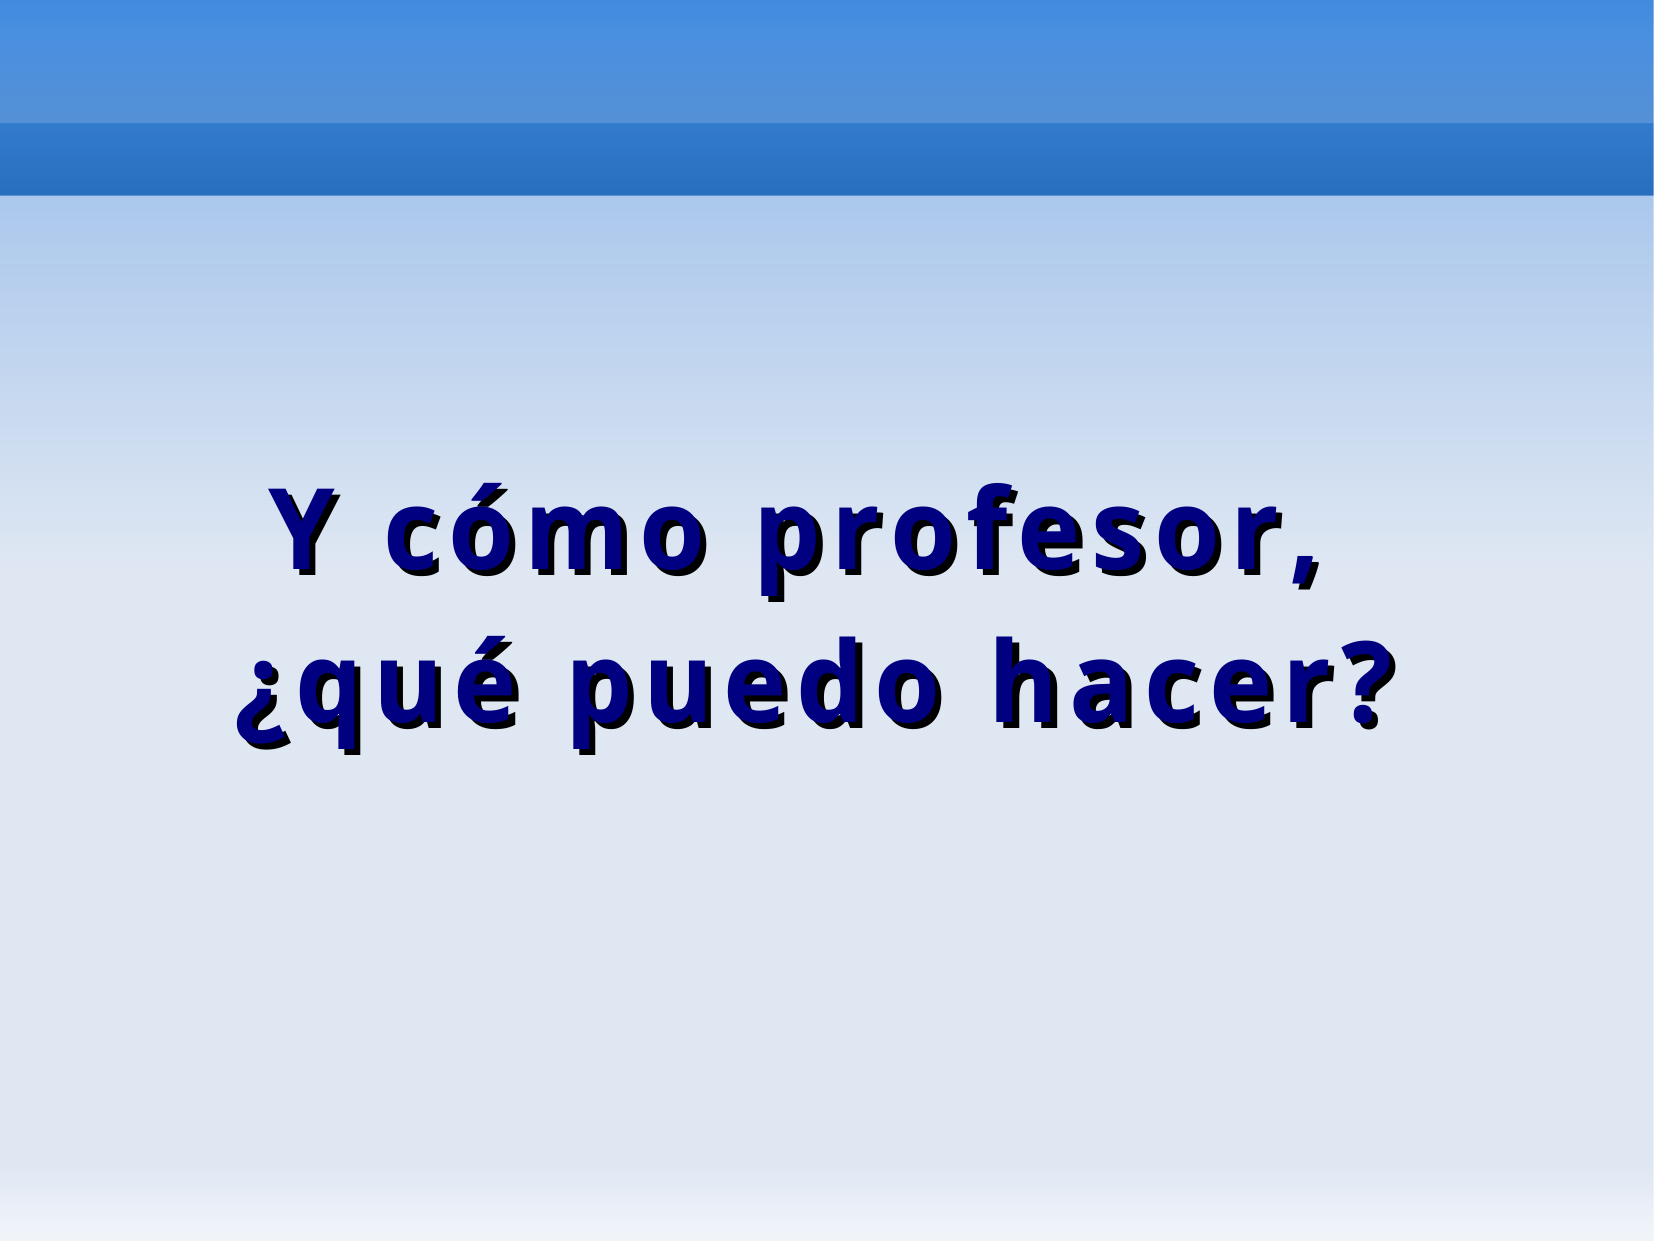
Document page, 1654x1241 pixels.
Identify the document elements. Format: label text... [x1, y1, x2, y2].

picture [0, 0, 1654, 1241]
text_box Y cómo profesor, ¿qué puedo hacer? [0, 456, 1629, 749]
